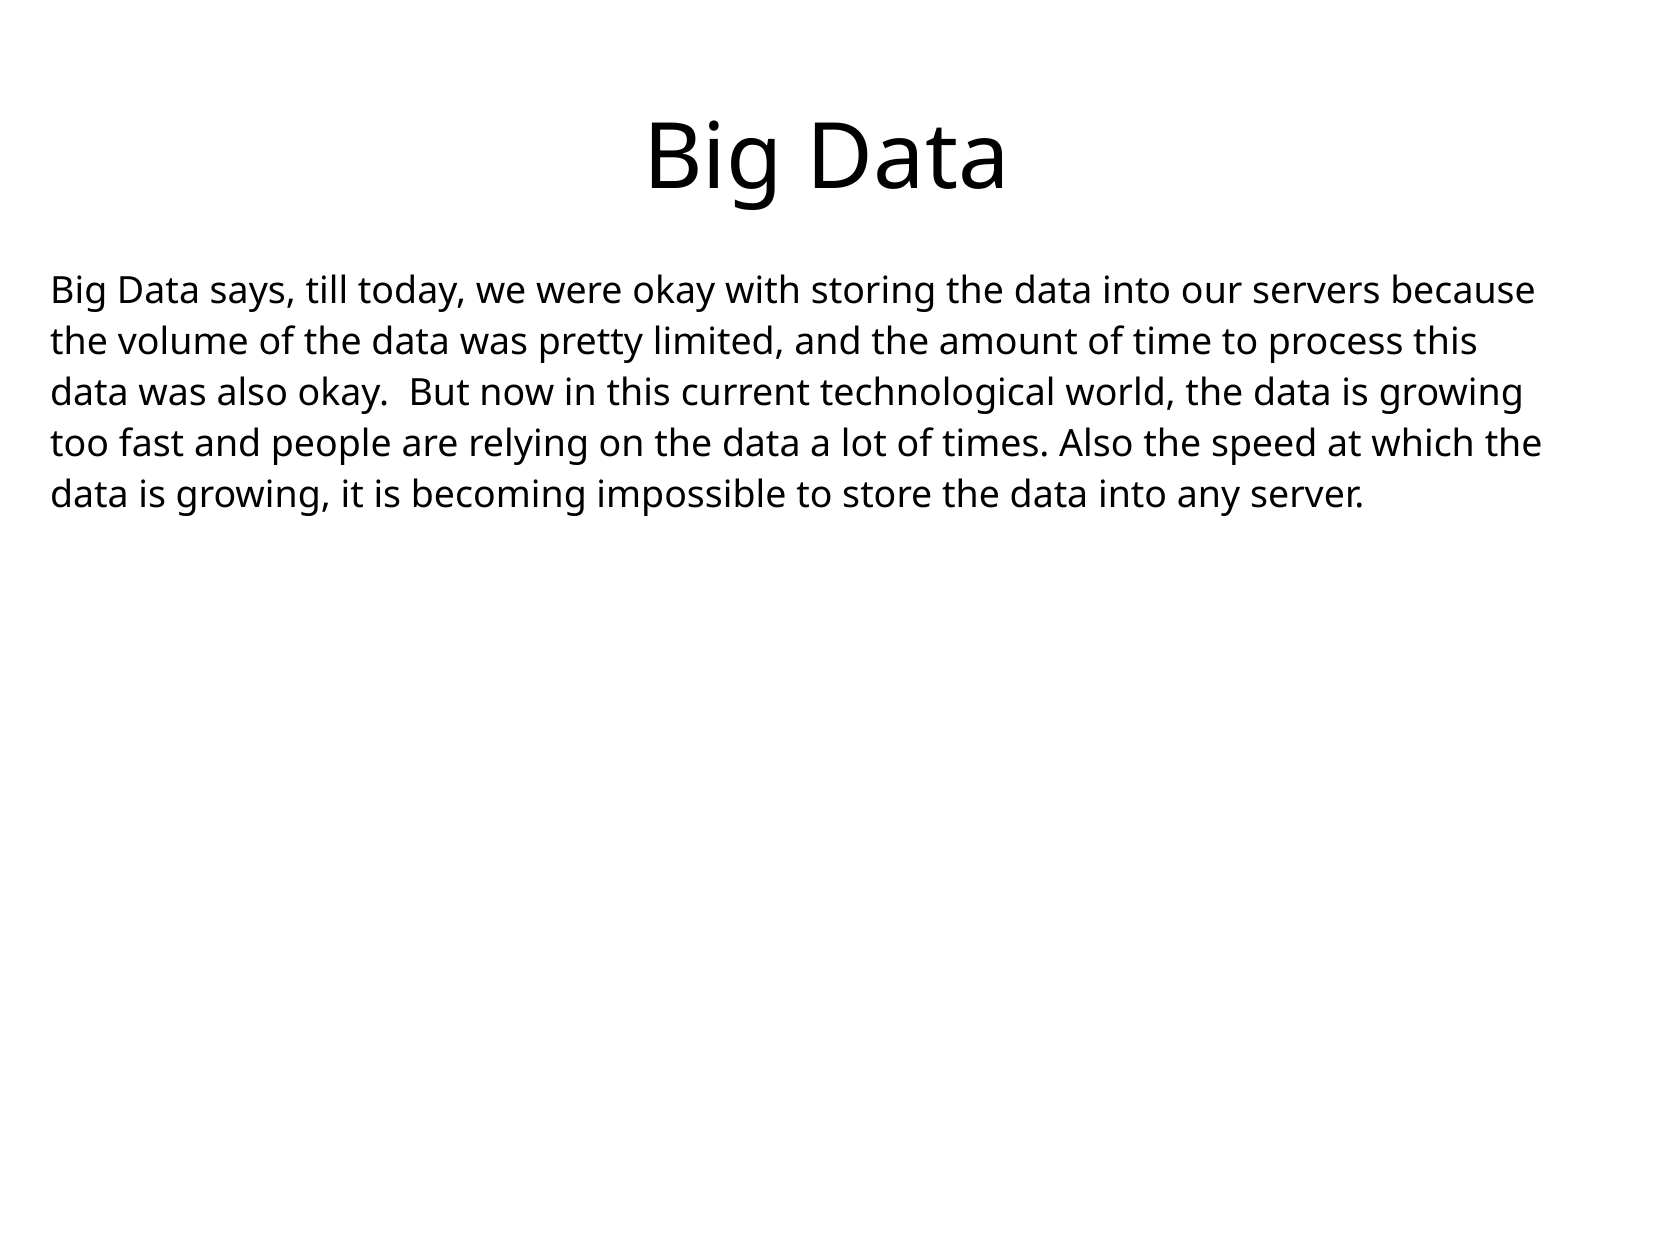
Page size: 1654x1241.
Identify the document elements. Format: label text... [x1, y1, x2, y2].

title Big Data [82, 49, 1571, 256]
text_box Big Data says, till today, we were okay with storing the data into our servers because the volume of the data was pretty limited, and the amount of time to process this data was also okay. But now in this current technological world, the data is growing too fast and people are relying on the data a lot of times. Also the speed at which the data is growing, it is becoming impossible to store the data into any server. [35, 256, 1571, 576]
